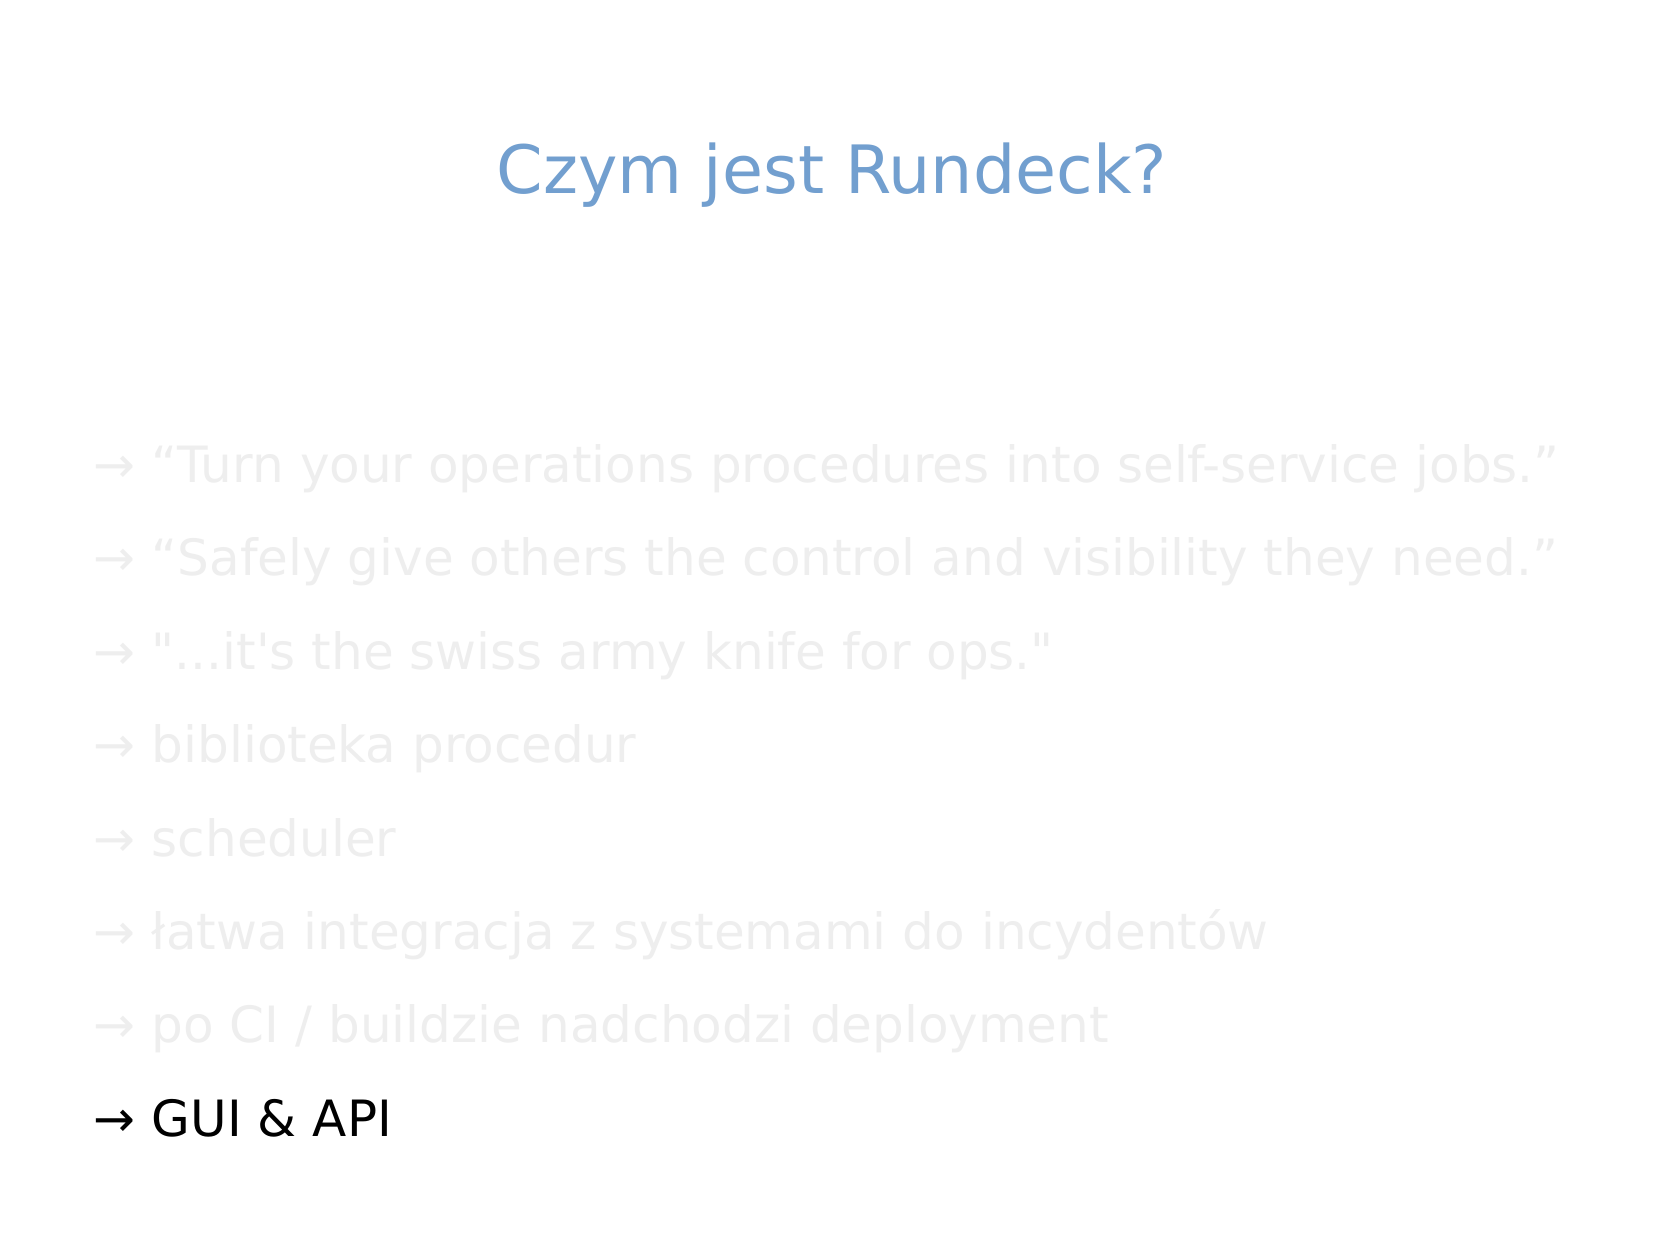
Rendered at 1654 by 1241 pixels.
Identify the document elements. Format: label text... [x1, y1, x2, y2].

text_box → “Turn your operations procedures into self-service jobs.” → “Safely give others the control and visibility they need.” → "...it's the swiss army knife for ops." → biblioteka procedur → scheduler → łatwa integracja z systemami do incydentów → po CI / buildzie nadchodzi deployment → GUI & API [79, 399, 1575, 1127]
text_box Czym jest Rundeck? [482, 123, 1183, 217]
